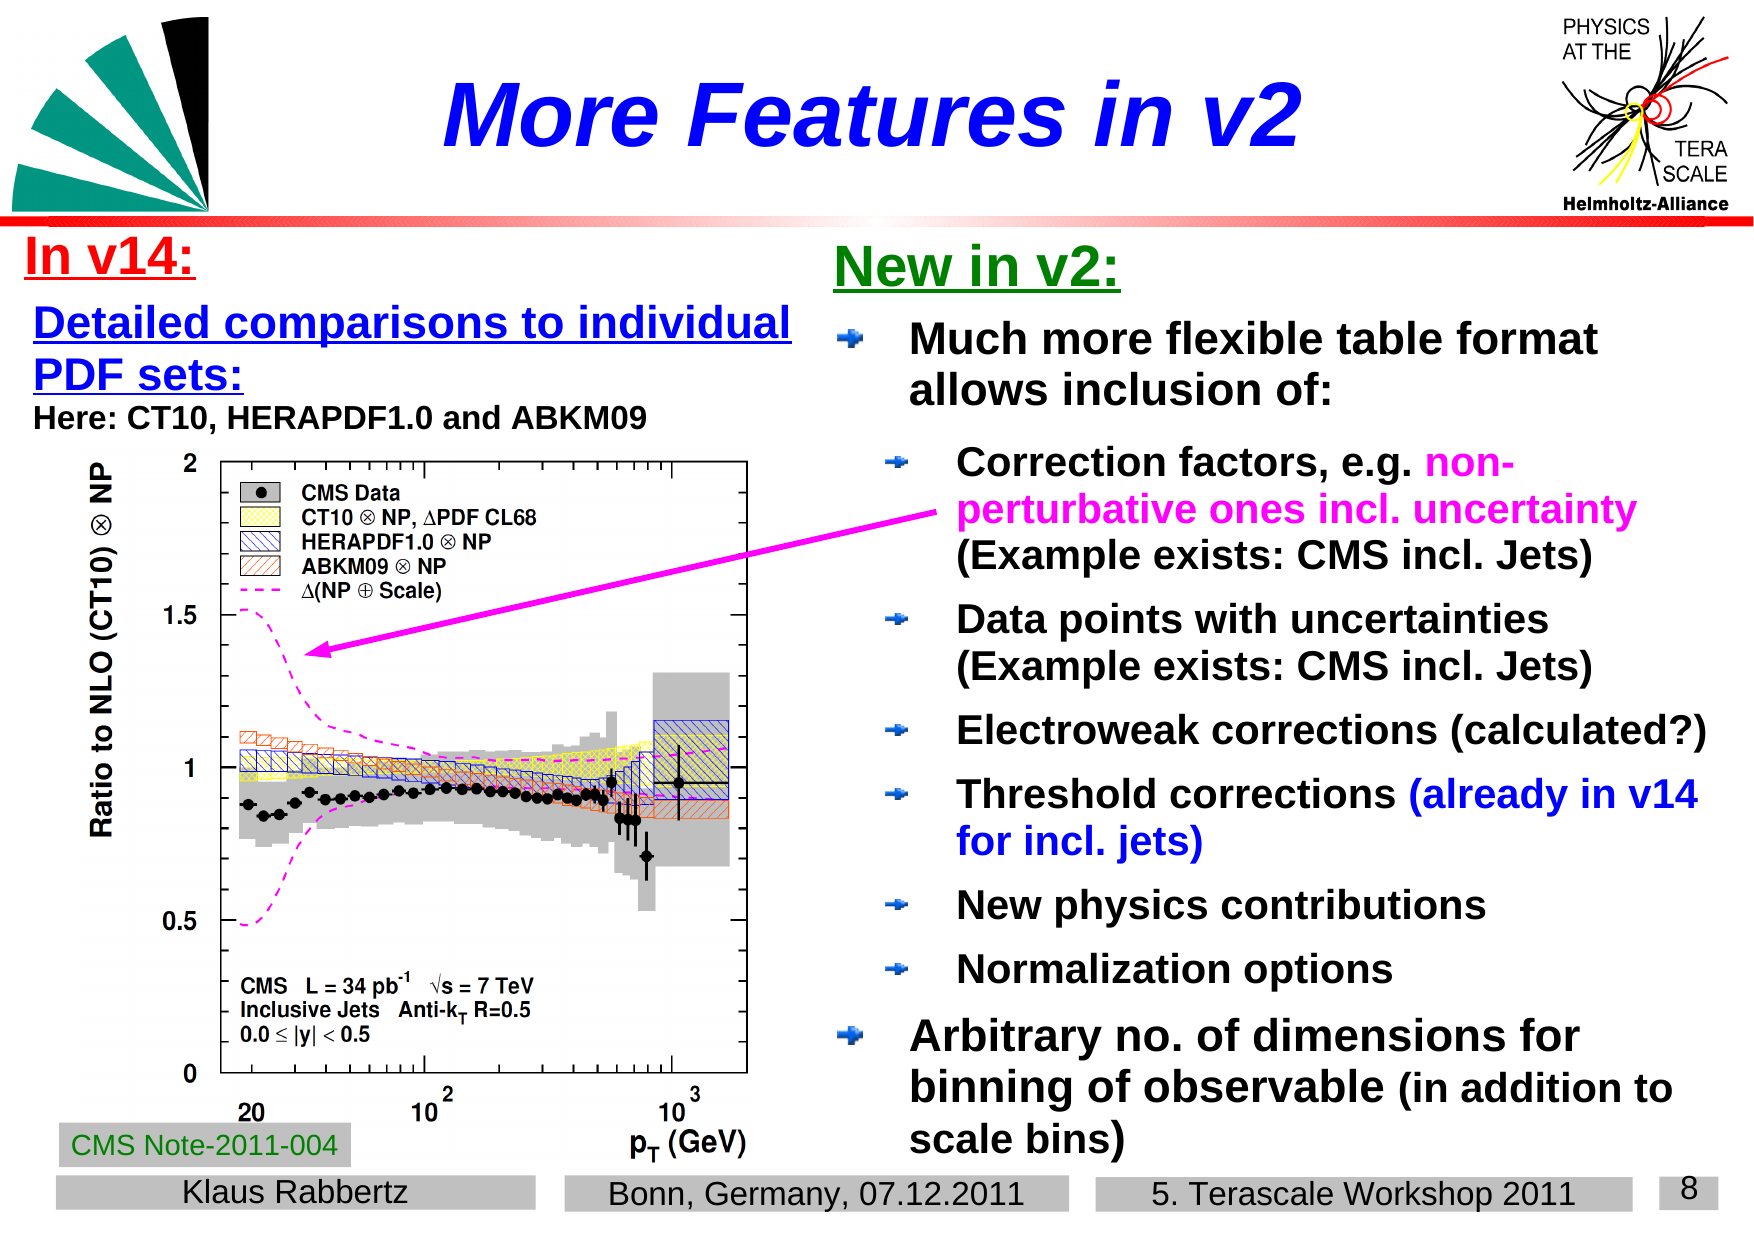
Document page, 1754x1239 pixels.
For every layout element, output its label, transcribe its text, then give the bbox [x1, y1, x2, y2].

text_box In v14: [12, 219, 291, 299]
title More Features in v2 [220, 22, 1525, 207]
text_box Detailed comparisons to individual PDF sets: Here: CT10, HERAPDF1.0 and ABKM09 [21, 291, 804, 446]
picture [78, 442, 753, 1165]
picture [1546, 9, 1744, 223]
list Much more flexible table format allows inclusion of: Correction factors, e.g. non-perturbative ones incl. uncertainty (Example exists: CMS incl. Jets) Data points with uncertainties (Example exists: CMS incl. Jets) Electroweak corrections (calculated?) Threshold corrections (already in v14 for incl. jets) New physics contributions Normalization options Arbitrary no. of dimensions for binning of observable (in addition to scale bins) [778, 312, 1750, 1239]
text_box New in v2: [821, 227, 1134, 307]
text_box CMS Note-2011-004 [59, 1122, 351, 1168]
picture [12, 17, 209, 214]
